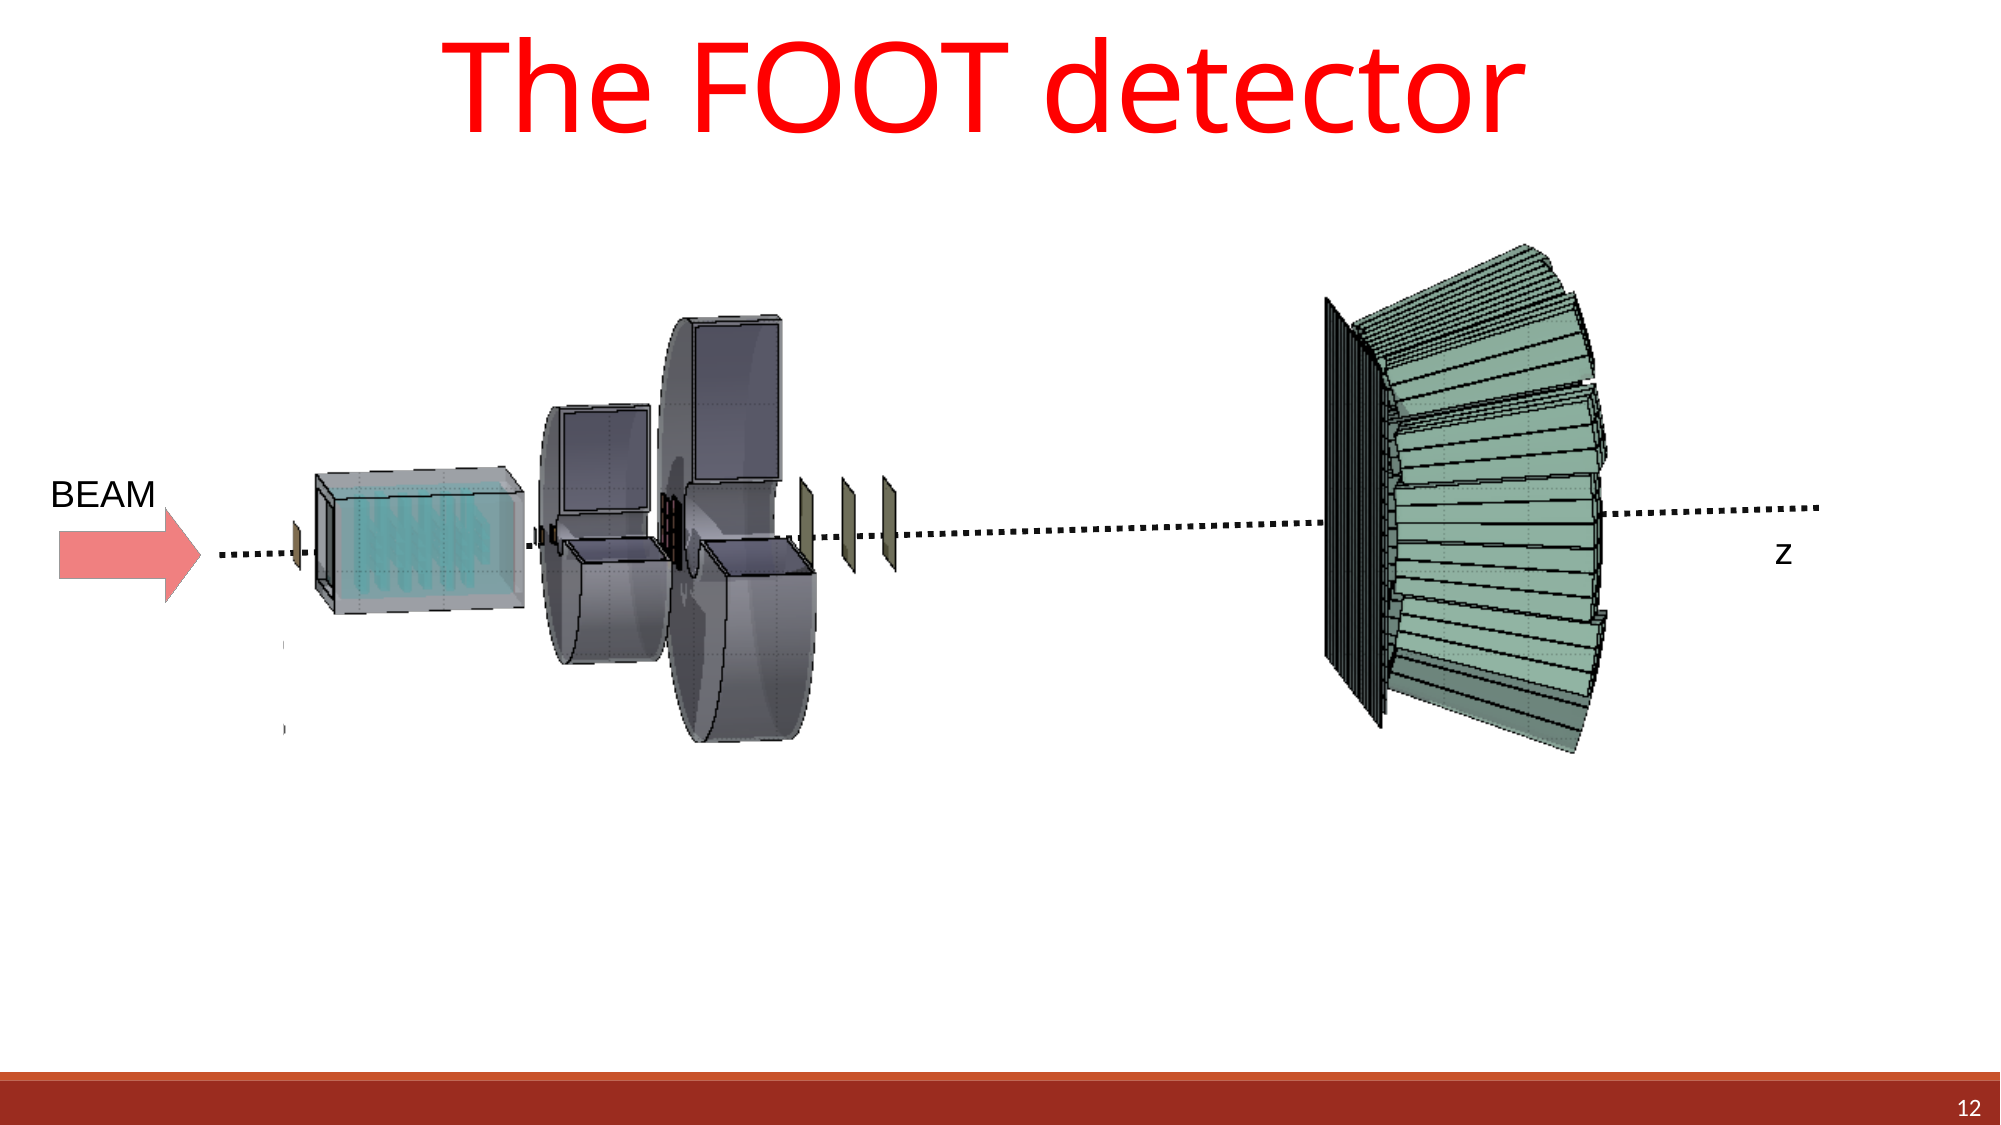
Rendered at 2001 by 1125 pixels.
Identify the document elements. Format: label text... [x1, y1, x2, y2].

text_box BEAM [35, 462, 172, 520]
picture [283, 236, 1639, 768]
text_box [59, 516, 201, 603]
text_box [0, 1072, 2000, 1125]
text_box z [1759, 519, 1868, 577]
text_box The FOOT detector [295, 4, 1673, 308]
text_box <numero> [1949, 1095, 1988, 1122]
